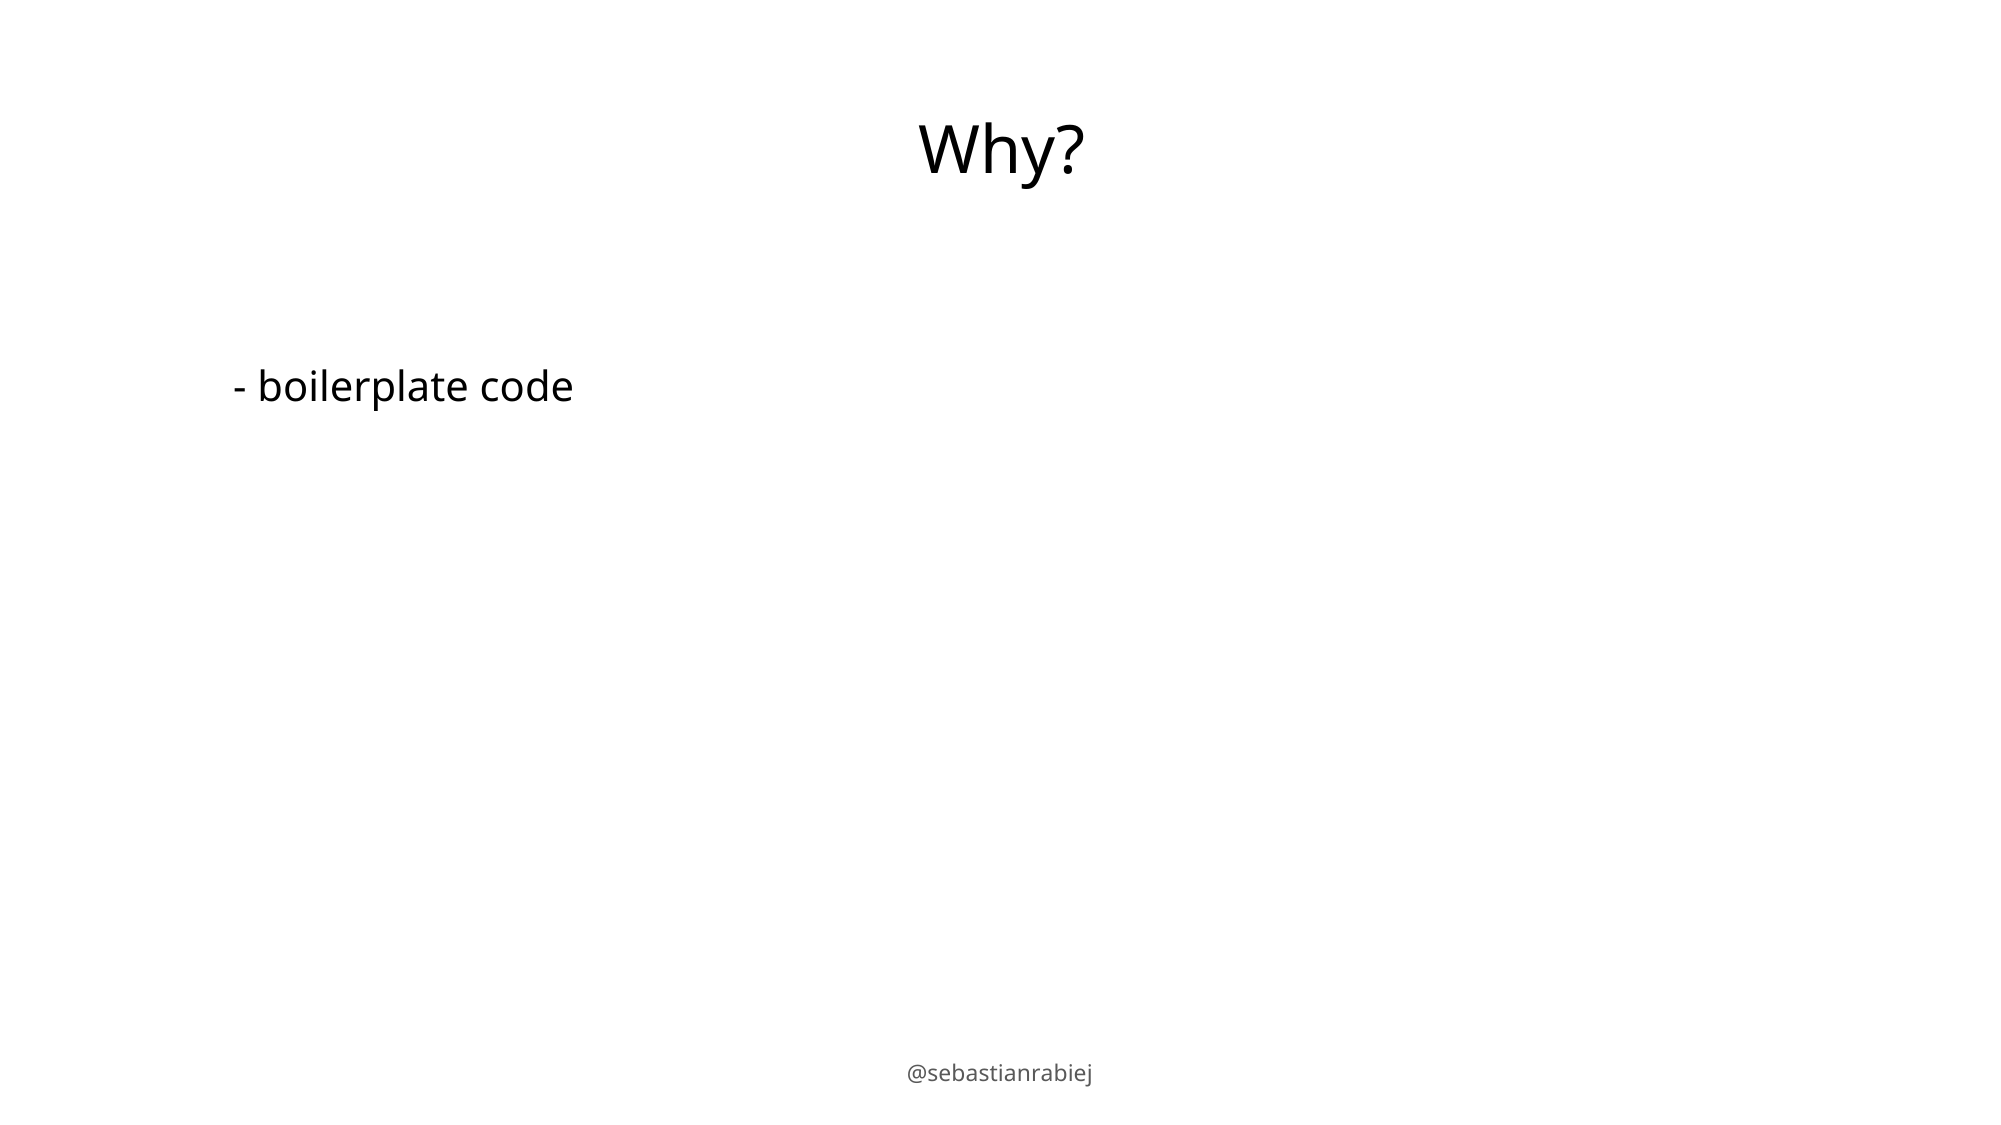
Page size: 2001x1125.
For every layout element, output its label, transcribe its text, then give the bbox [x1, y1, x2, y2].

text_box @sebastianrabiej [662, 1042, 1338, 1103]
text_box Why? [903, 99, 1097, 196]
text_box - boilerplate code [218, 352, 572, 419]
